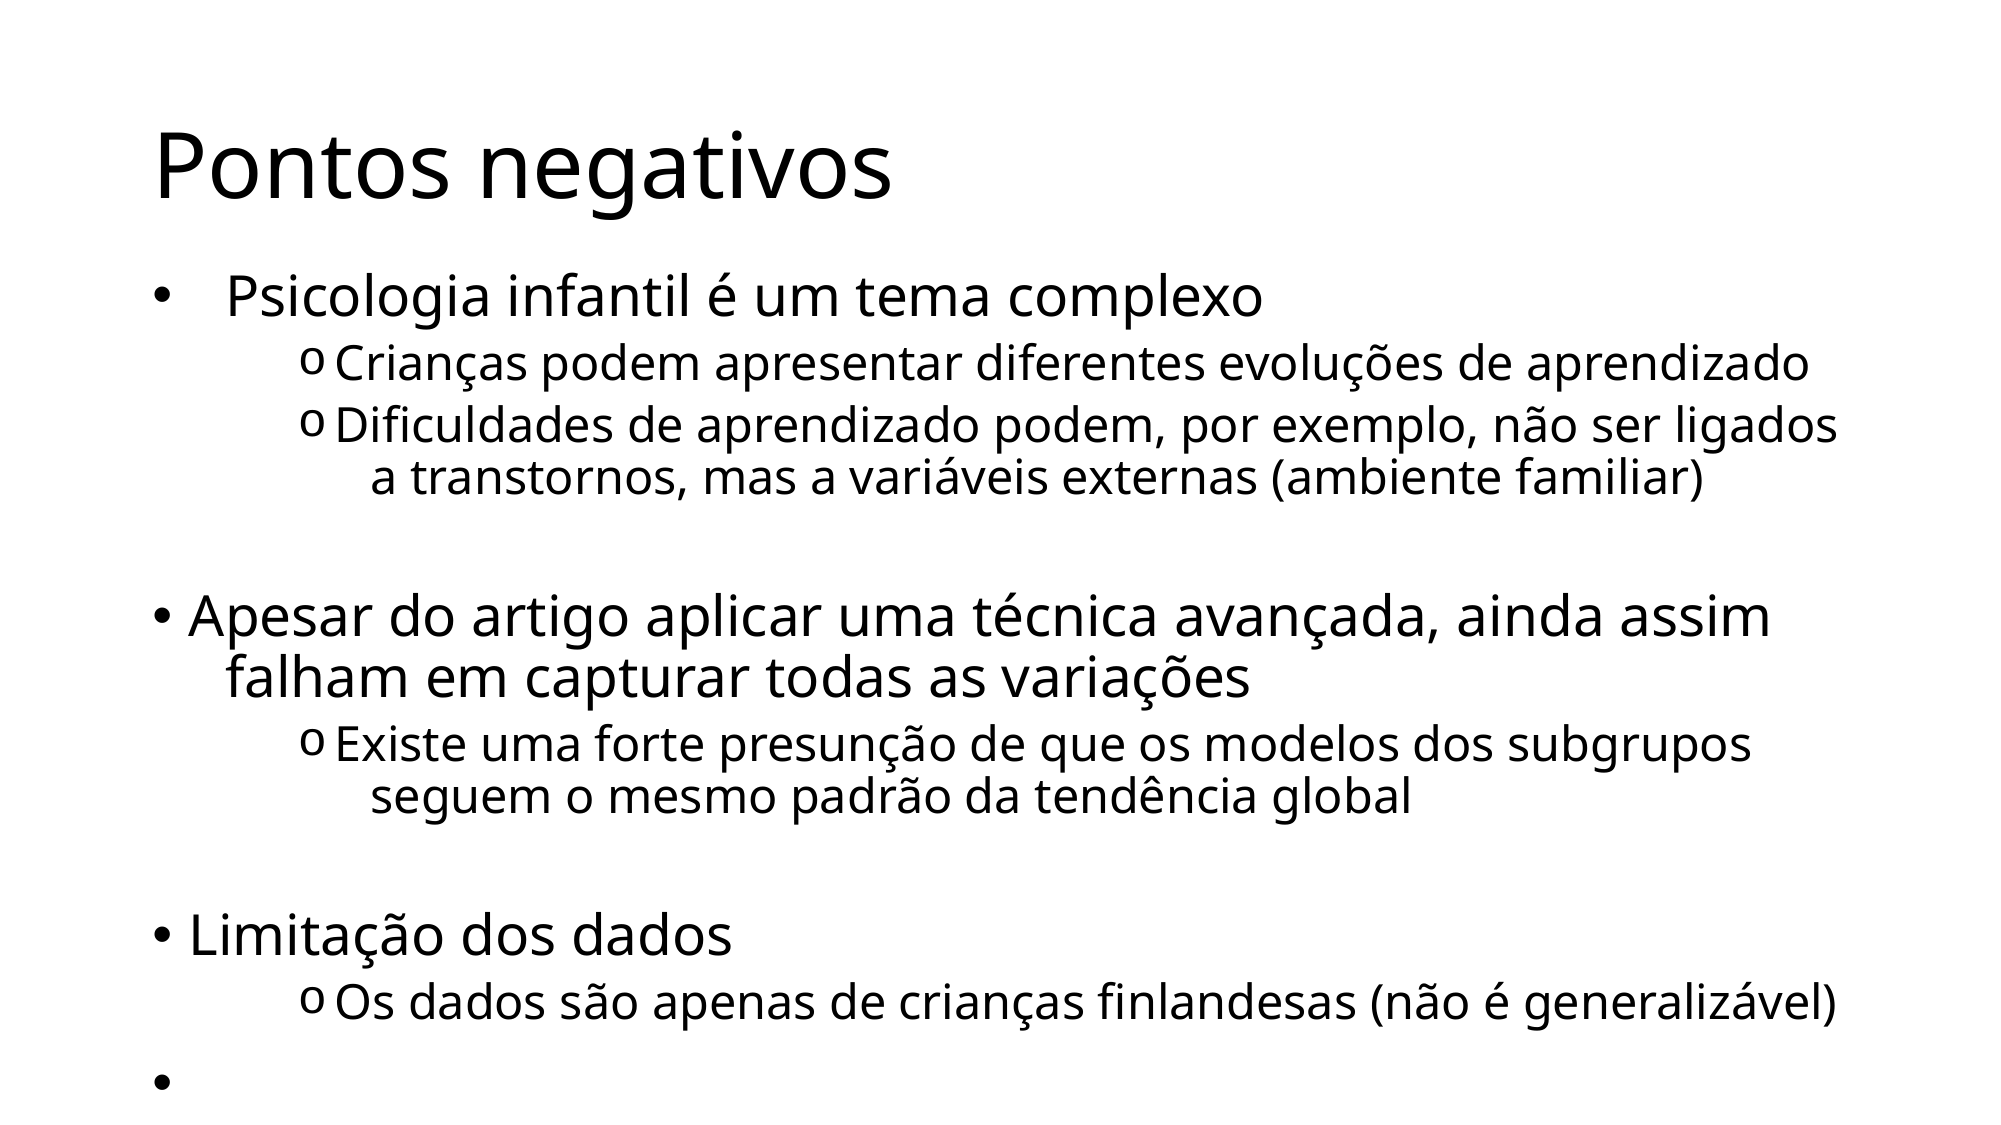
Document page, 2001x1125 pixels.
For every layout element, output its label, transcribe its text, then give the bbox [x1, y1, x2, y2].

title Pontos negativos [137, 59, 1863, 259]
list Psicologia infantil é um tema complexo Crianças podem apresentar diferentes evoluções de aprendizado Dificuldades de aprendizado podem, por exemplo, não ser ligados a transtornos, mas a variáveis externas (ambiente familiar) Apesar do artigo aplicar uma técnica avançada, ainda assim falham em capturar todas as variações Existe uma forte presunção de que os modelos dos subgrupos seguem o mesmo padrão da tendência global Limitação dos dados Os dados são apenas de crianças finlandesas (não é generalizável) [137, 259, 1863, 1084]
